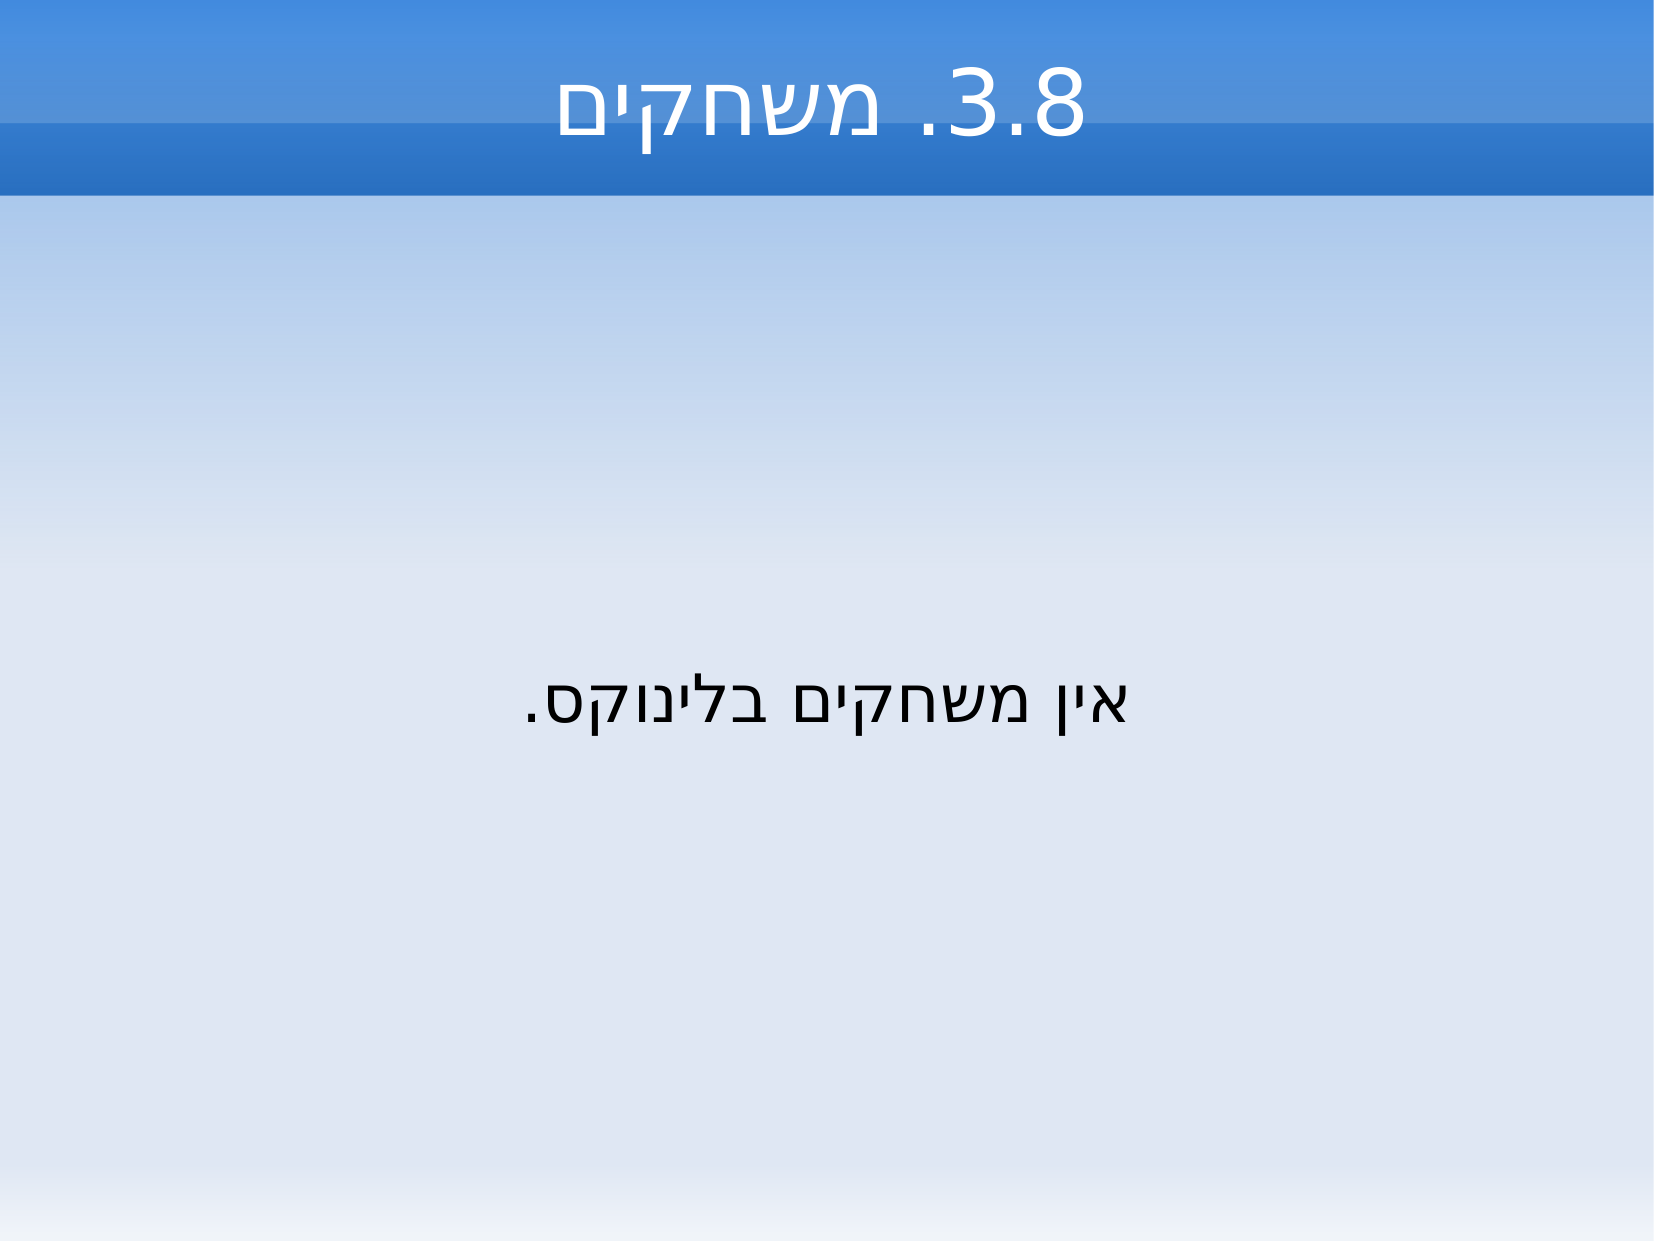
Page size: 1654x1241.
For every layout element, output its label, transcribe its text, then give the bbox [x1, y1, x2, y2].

subtitle אין משחקים בלינוקס. [82, 297, 1571, 1102]
title 3.8. משחקים [76, 0, 1565, 208]
picture [0, 0, 1654, 1241]
